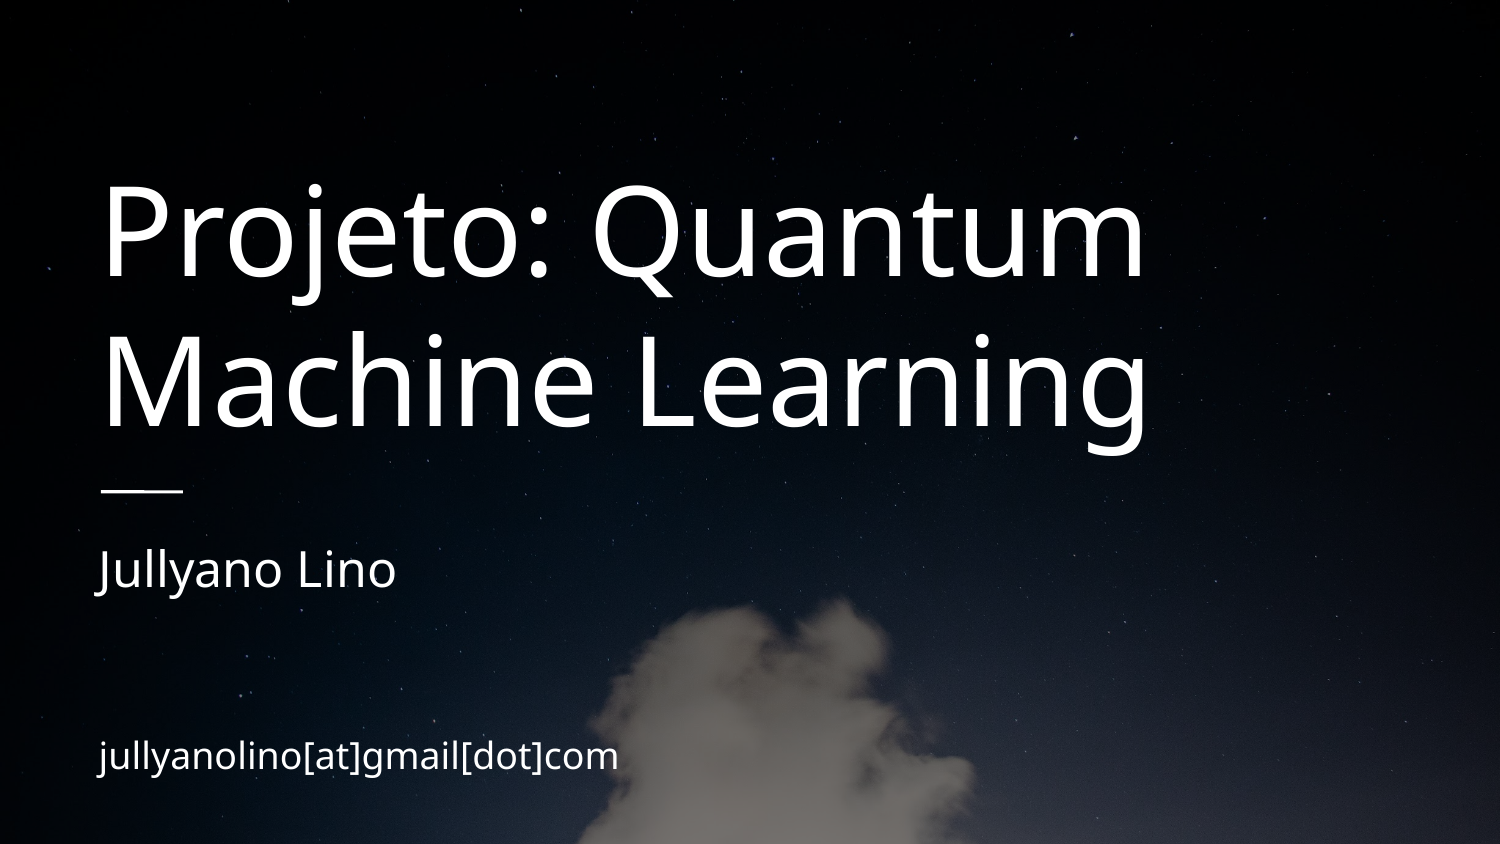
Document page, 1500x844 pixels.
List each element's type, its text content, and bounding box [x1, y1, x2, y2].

subtitle Jullyano Lino [83, 522, 1417, 626]
title Projeto: Quantum Machine Learning [83, 158, 1417, 467]
subtitle jullyanolino[at]gmail[dot]com [83, 716, 1417, 800]
picture [0, 0, 1500, 844]
